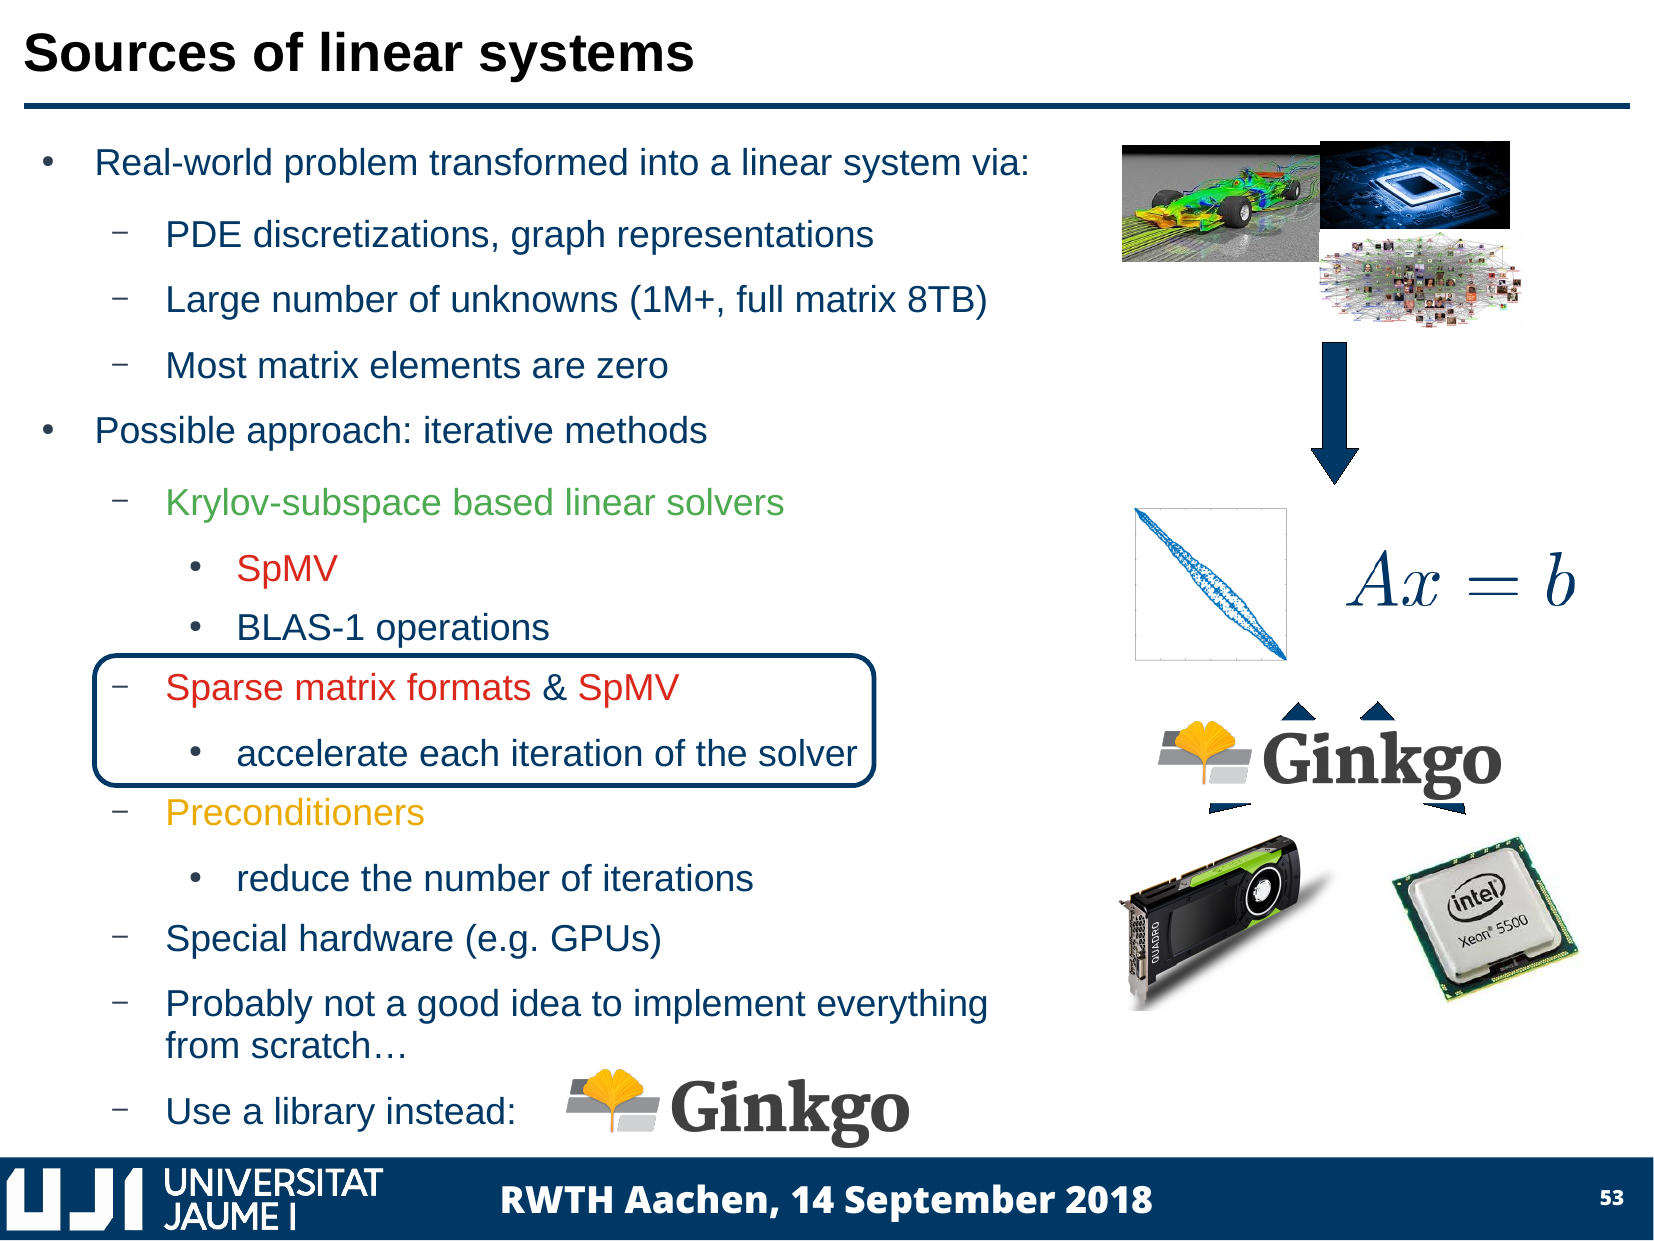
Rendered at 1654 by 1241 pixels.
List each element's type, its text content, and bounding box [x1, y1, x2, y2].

picture [1122, 141, 1524, 328]
picture [1158, 720, 1501, 800]
picture [566, 1068, 909, 1148]
text_box [1360, 701, 1395, 720]
picture [1381, 832, 1588, 1004]
picture [0, 1158, 390, 1241]
text_box [1311, 342, 1359, 485]
text_box [1281, 702, 1316, 720]
text_box [1145, 720, 1536, 815]
picture [1134, 507, 1288, 662]
list Real-world problem transformed into a linear system via: PDE discretizations, graph representations Large number of unknowns (1M+, full matrix 8TB) Most matrix elements are zero Possible approach: iterative methods Krylov-subspace based linear solvers SpMV BLAS-1 operations Sparse matrix formats & SpMV accelerate each iteration of the solver Preconditioners reduce the number of iterations Special hardware (e.g. GPUs) Probably not a good idea to implement everything from scratch… Use a library instead: [23, 141, 1040, 1158]
picture [1086, 833, 1345, 1011]
title Sources of linear systems [23, 0, 1630, 107]
picture [1346, 550, 1575, 606]
